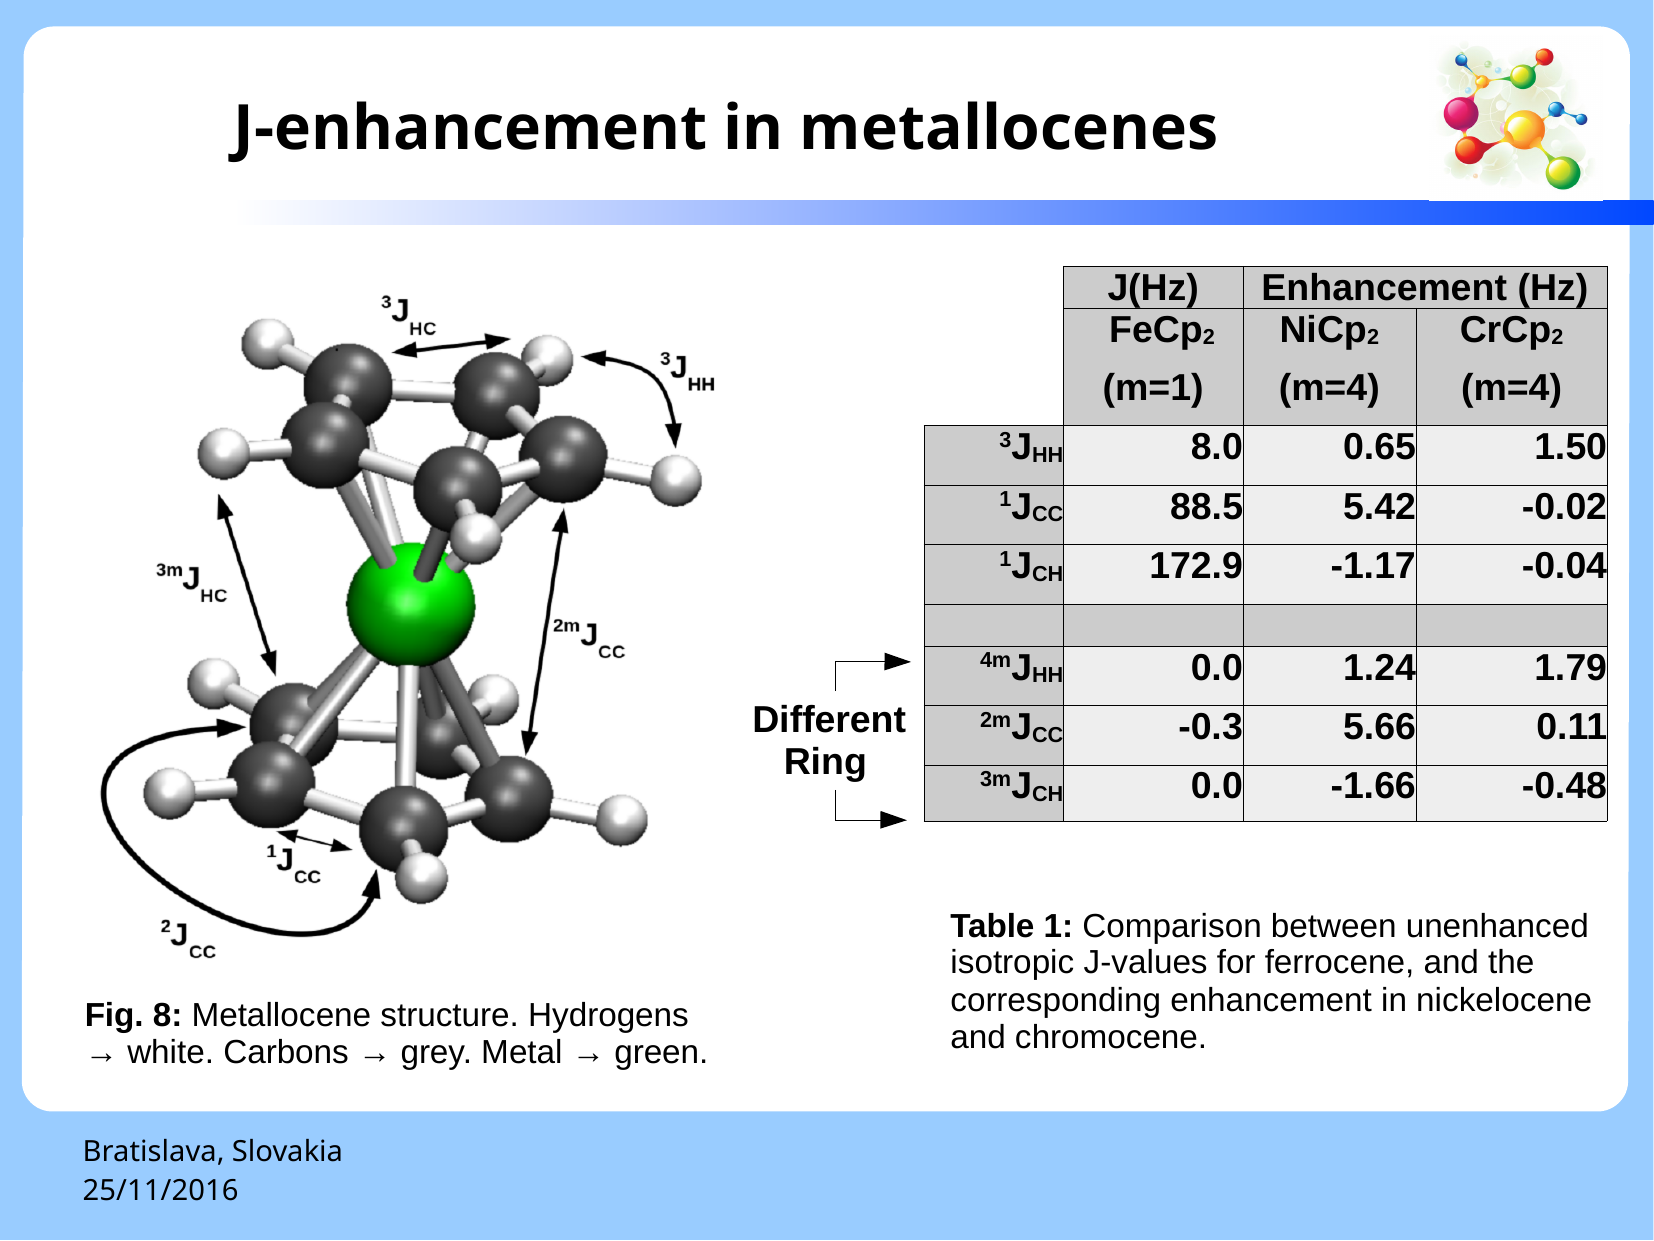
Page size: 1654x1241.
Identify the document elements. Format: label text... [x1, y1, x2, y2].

table_cell 3JHH [925, 426, 1063, 485]
table_cell 1.79 [1417, 647, 1607, 705]
table_cell 5.42 [1244, 486, 1416, 544]
table_cell (m=4) [1244, 367, 1416, 425]
title J-enhancement in metallocenes [82, 49, 1371, 201]
table_cell 1.50 [1417, 426, 1607, 485]
table_cell CrCp2 [1417, 309, 1607, 367]
table_cell [1417, 605, 1607, 646]
table_cell [1064, 605, 1243, 646]
table_cell -0.3 [1064, 706, 1243, 765]
table_cell 0.0 [1064, 766, 1243, 821]
table_cell [924, 367, 1063, 425]
table_cell 1JCC [925, 486, 1063, 544]
picture [1429, 35, 1603, 201]
table_cell -0.02 [1417, 486, 1607, 544]
text_box Fig. 8: Metallocene structure. Hydrogens → white. Carbons → grey. Metal → green. [70, 989, 852, 1079]
table_cell 0.65 [1244, 426, 1416, 485]
table_cell 5.66 [1244, 706, 1416, 765]
table_cell -1.17 [1244, 545, 1416, 604]
table_cell -1.66 [1244, 766, 1416, 821]
table_cell -0.48 [1417, 766, 1607, 821]
table_cell 172.9 [1064, 545, 1243, 604]
table_cell NiCp2 [1244, 309, 1416, 367]
table_cell 1JCH [925, 545, 1063, 604]
table_cell [924, 308, 1063, 367]
table_cell -0.04 [1417, 545, 1607, 604]
table_header [924, 266, 1063, 308]
table_header Enhancement (Hz) [1244, 267, 1607, 308]
table_cell 2mJCC [932, 706, 1063, 765]
table_cell [925, 605, 1063, 646]
list [52, 279, 1594, 1107]
table_cell 8.0 [1064, 426, 1243, 485]
table_cell 88.5 [1064, 486, 1243, 544]
table_cell 0.11 [1417, 706, 1607, 765]
table_header J(Hz) [1064, 267, 1243, 308]
picture [89, 279, 727, 974]
table_cell FeCp2 [1064, 309, 1243, 367]
text_box Table 1: Comparison between unenhanced isotropic J-values for ferrocene, and the corresponding enhancement in nickelocene and chromocene. [935, 899, 1645, 1133]
table_cell 1.24 [1244, 647, 1416, 705]
table_cell [1244, 605, 1416, 646]
table_cell 3mJCH [925, 766, 1063, 821]
table_cell 4mJHH [925, 647, 1063, 705]
table_cell 0.0 [1064, 647, 1243, 705]
table_cell (m=1) [1064, 367, 1243, 425]
text_box Different Ring [737, 691, 932, 790]
table_cell (m=4) [1417, 367, 1607, 425]
